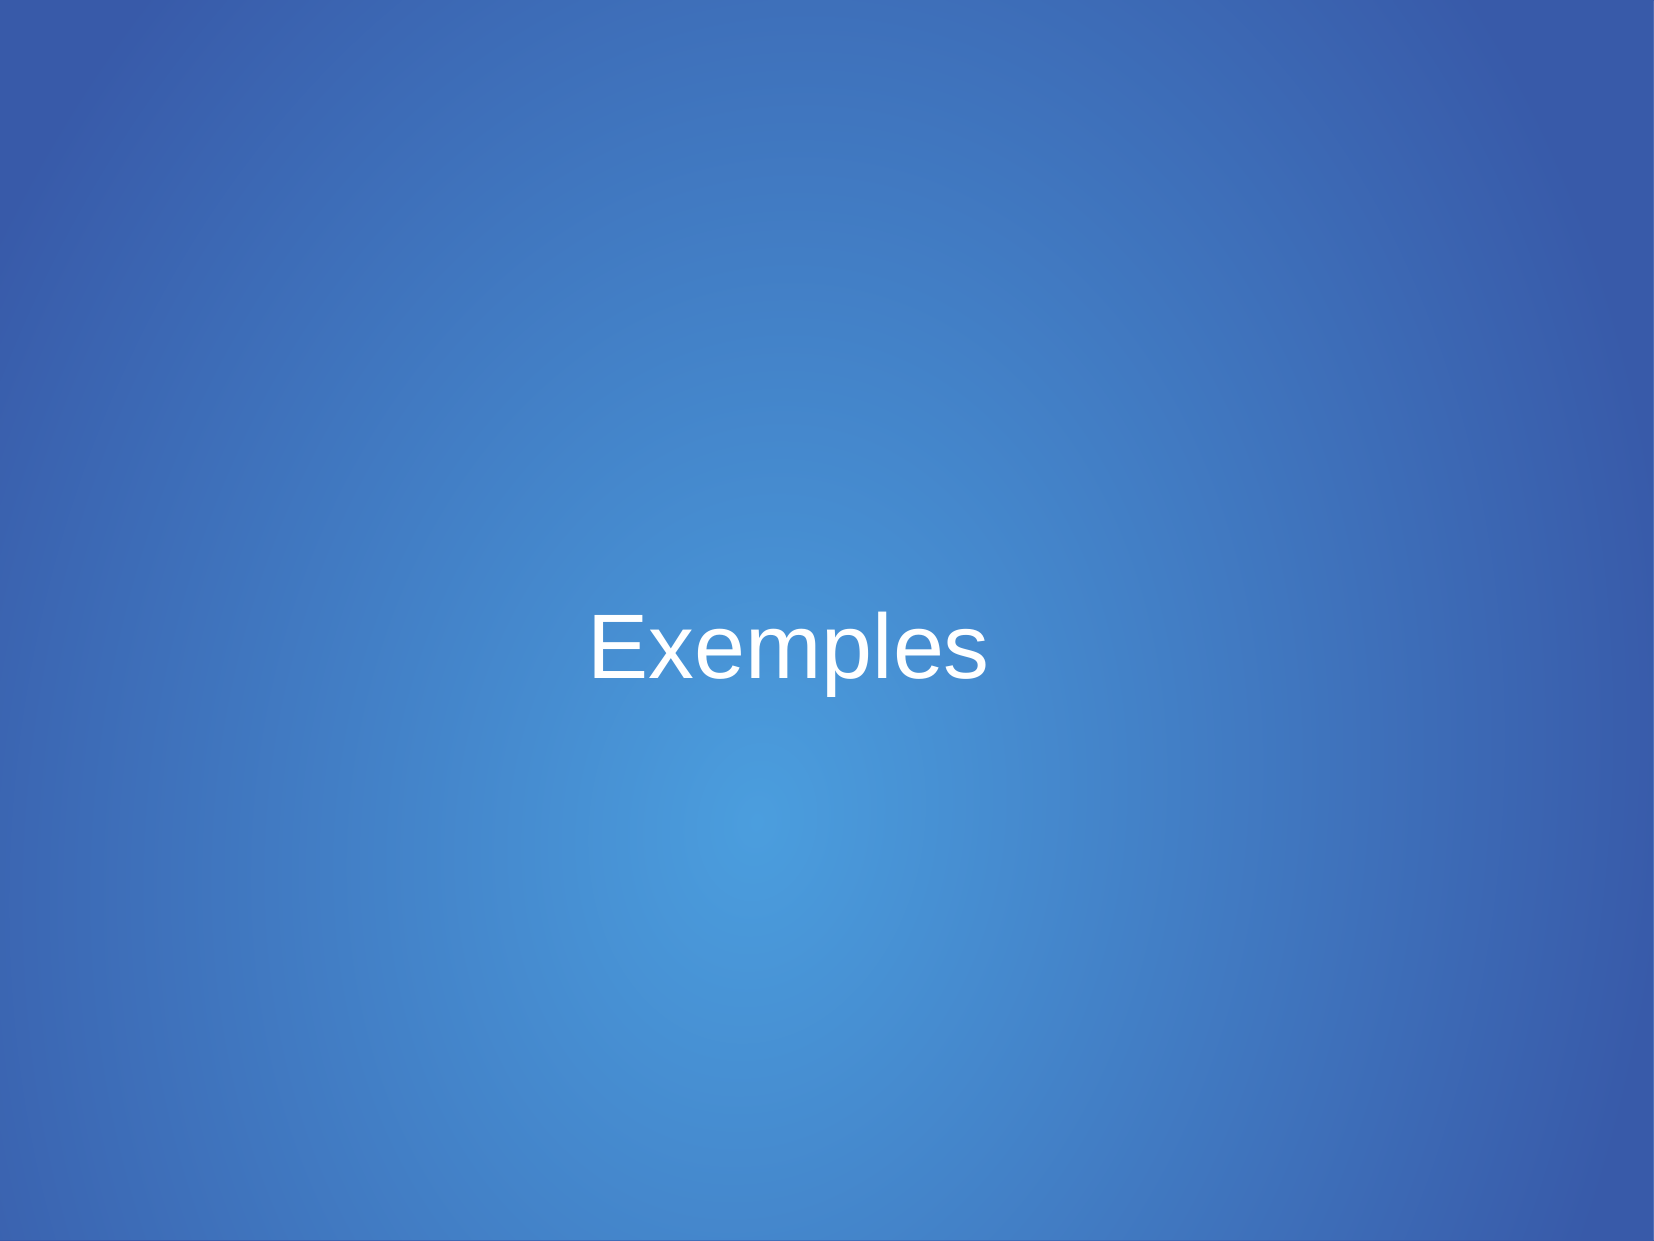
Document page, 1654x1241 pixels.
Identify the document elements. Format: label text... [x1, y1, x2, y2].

title Exemples [15, 542, 1610, 751]
picture [0, 0, 1654, 1241]
